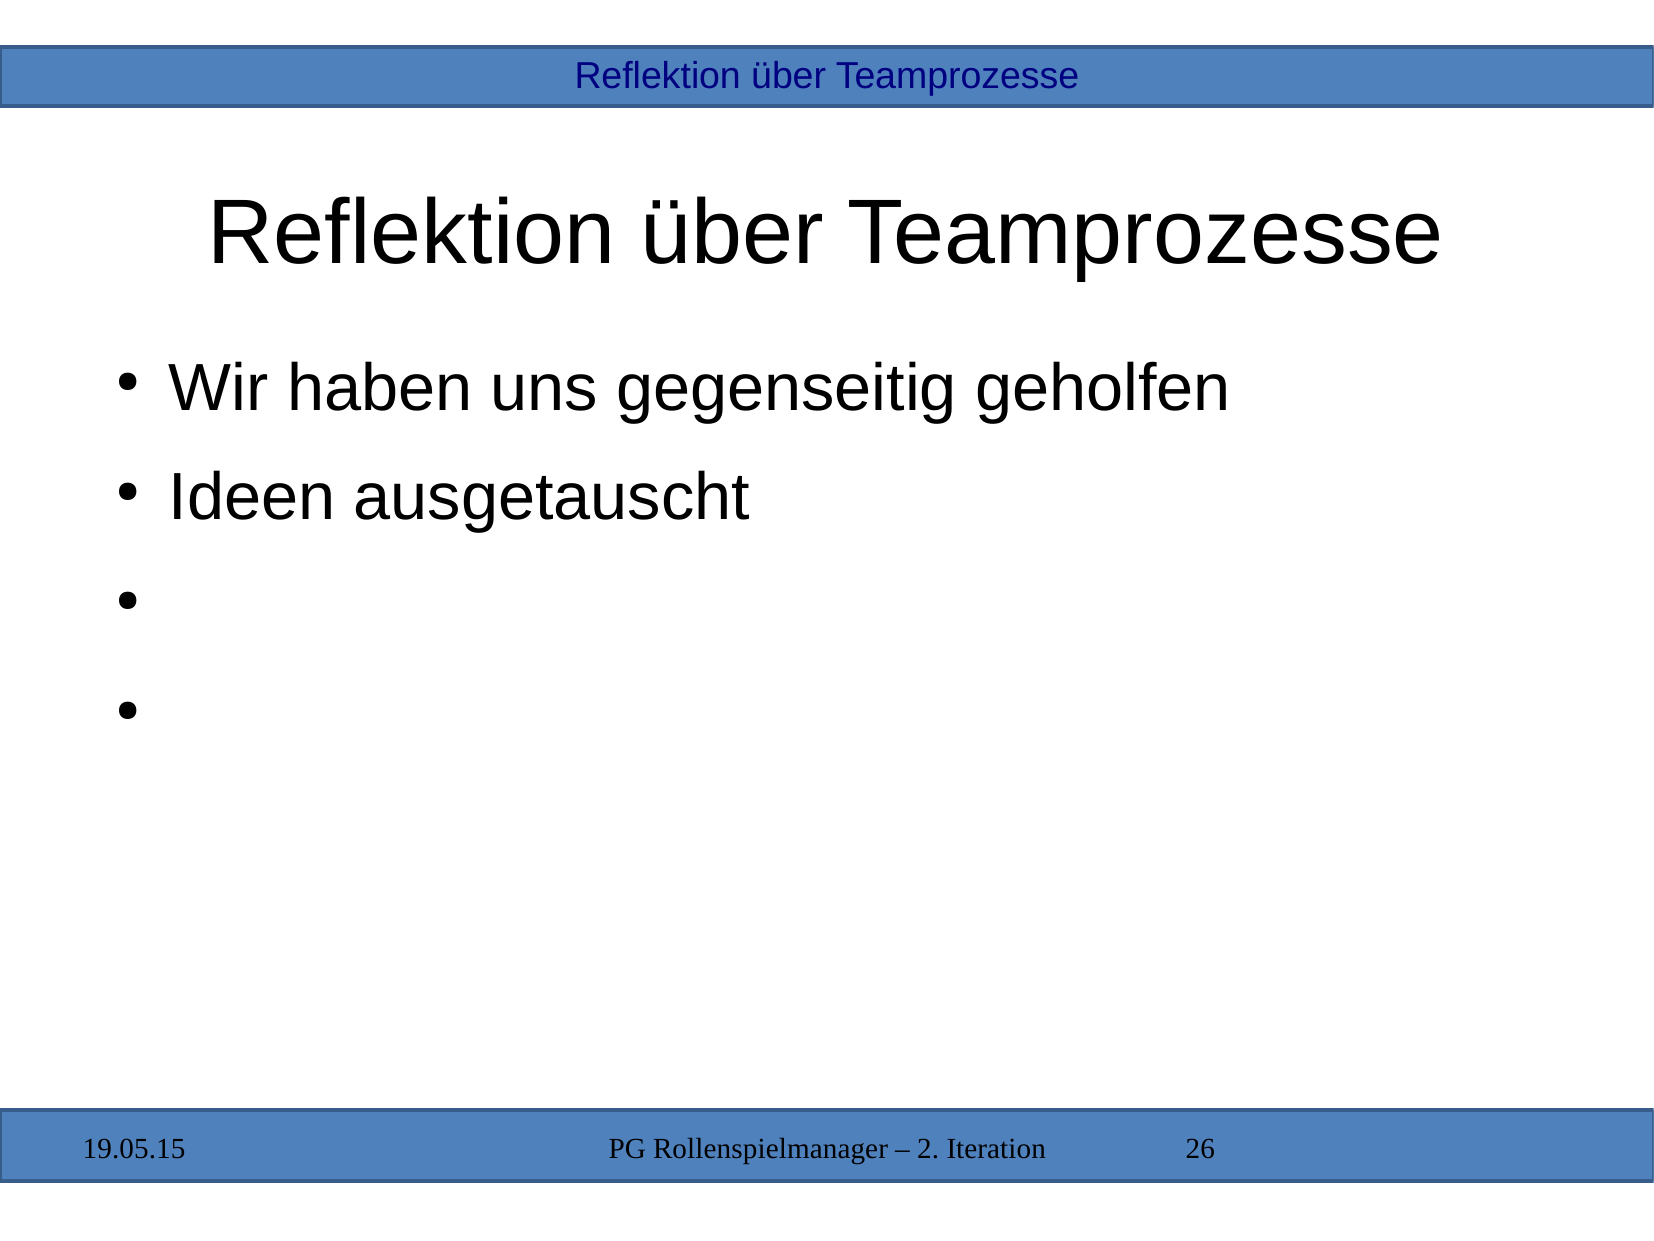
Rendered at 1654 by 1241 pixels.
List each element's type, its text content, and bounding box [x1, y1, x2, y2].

list Wir haben uns gegenseitig geholfen Ideen ausgetauscht [80, 343, 1536, 1063]
text_box [1185, 1129, 1571, 1216]
text_box PG Rollenspielmanager – 2. Iteration [565, 1129, 1090, 1216]
text_box 19.05.15 [82, 1129, 468, 1216]
text_box Reflektion über Teamprozesse [0, 47, 1654, 105]
title Reflektion über Teamprozesse [82, 123, 1571, 331]
